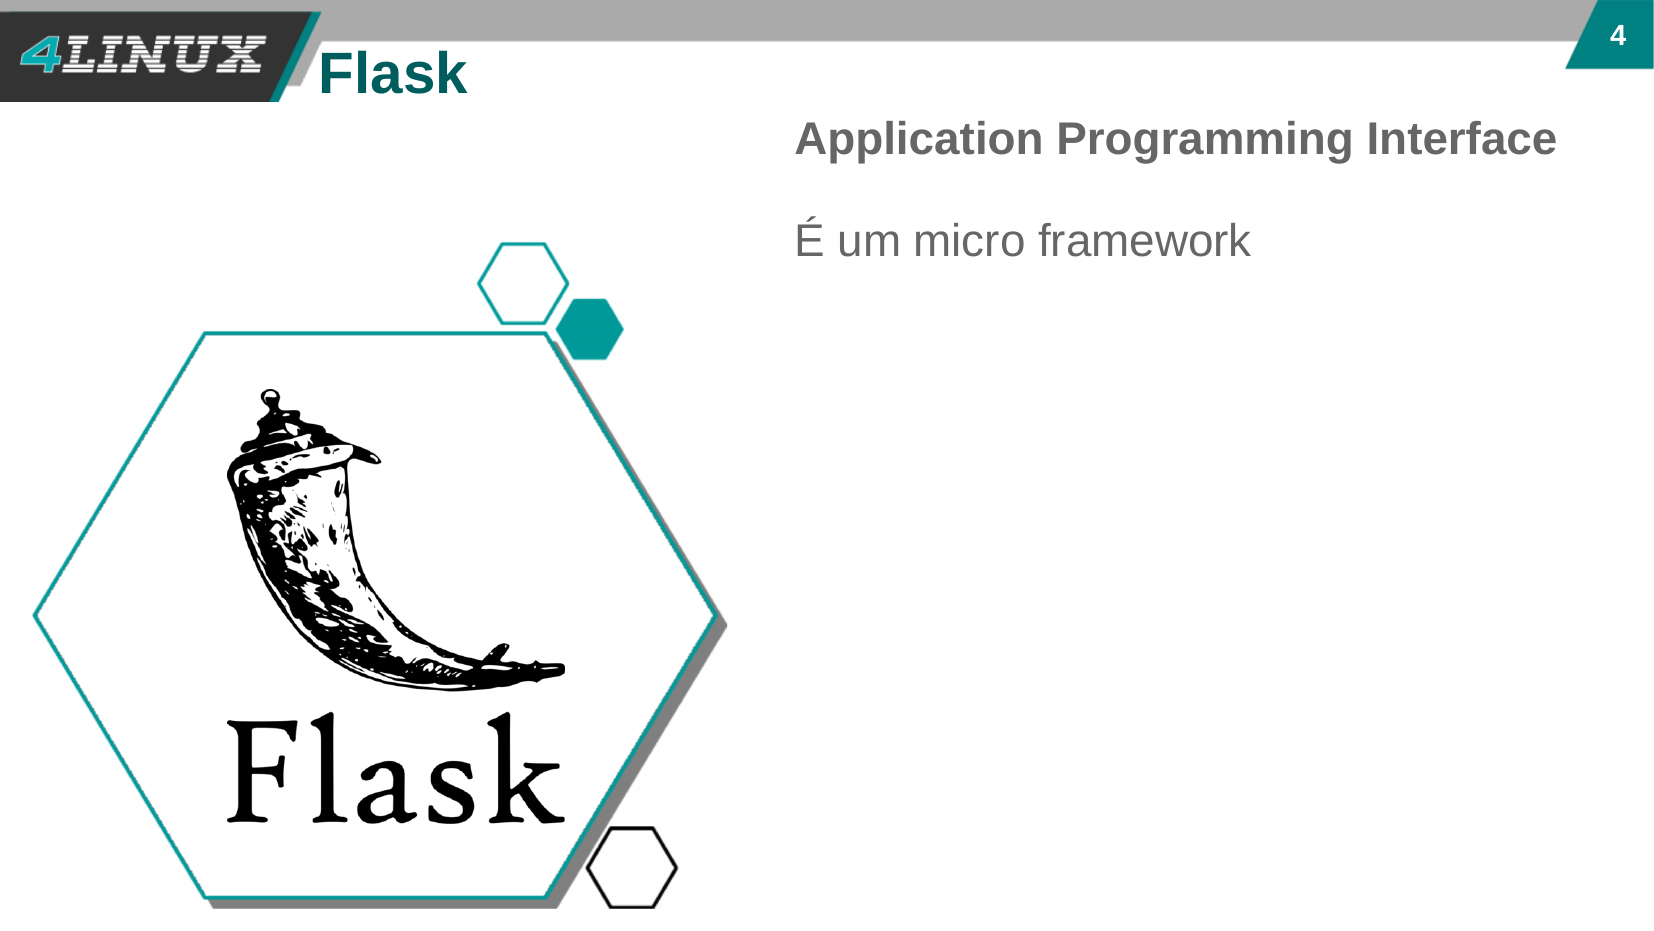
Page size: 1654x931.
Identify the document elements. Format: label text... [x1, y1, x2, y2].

picture [0, 0, 1654, 102]
picture [1614, 29, 1620, 38]
picture [23, 232, 779, 910]
title Flask [318, 40, 1648, 106]
text_box Application Programming Interface É um micro framework [779, 105, 1613, 910]
